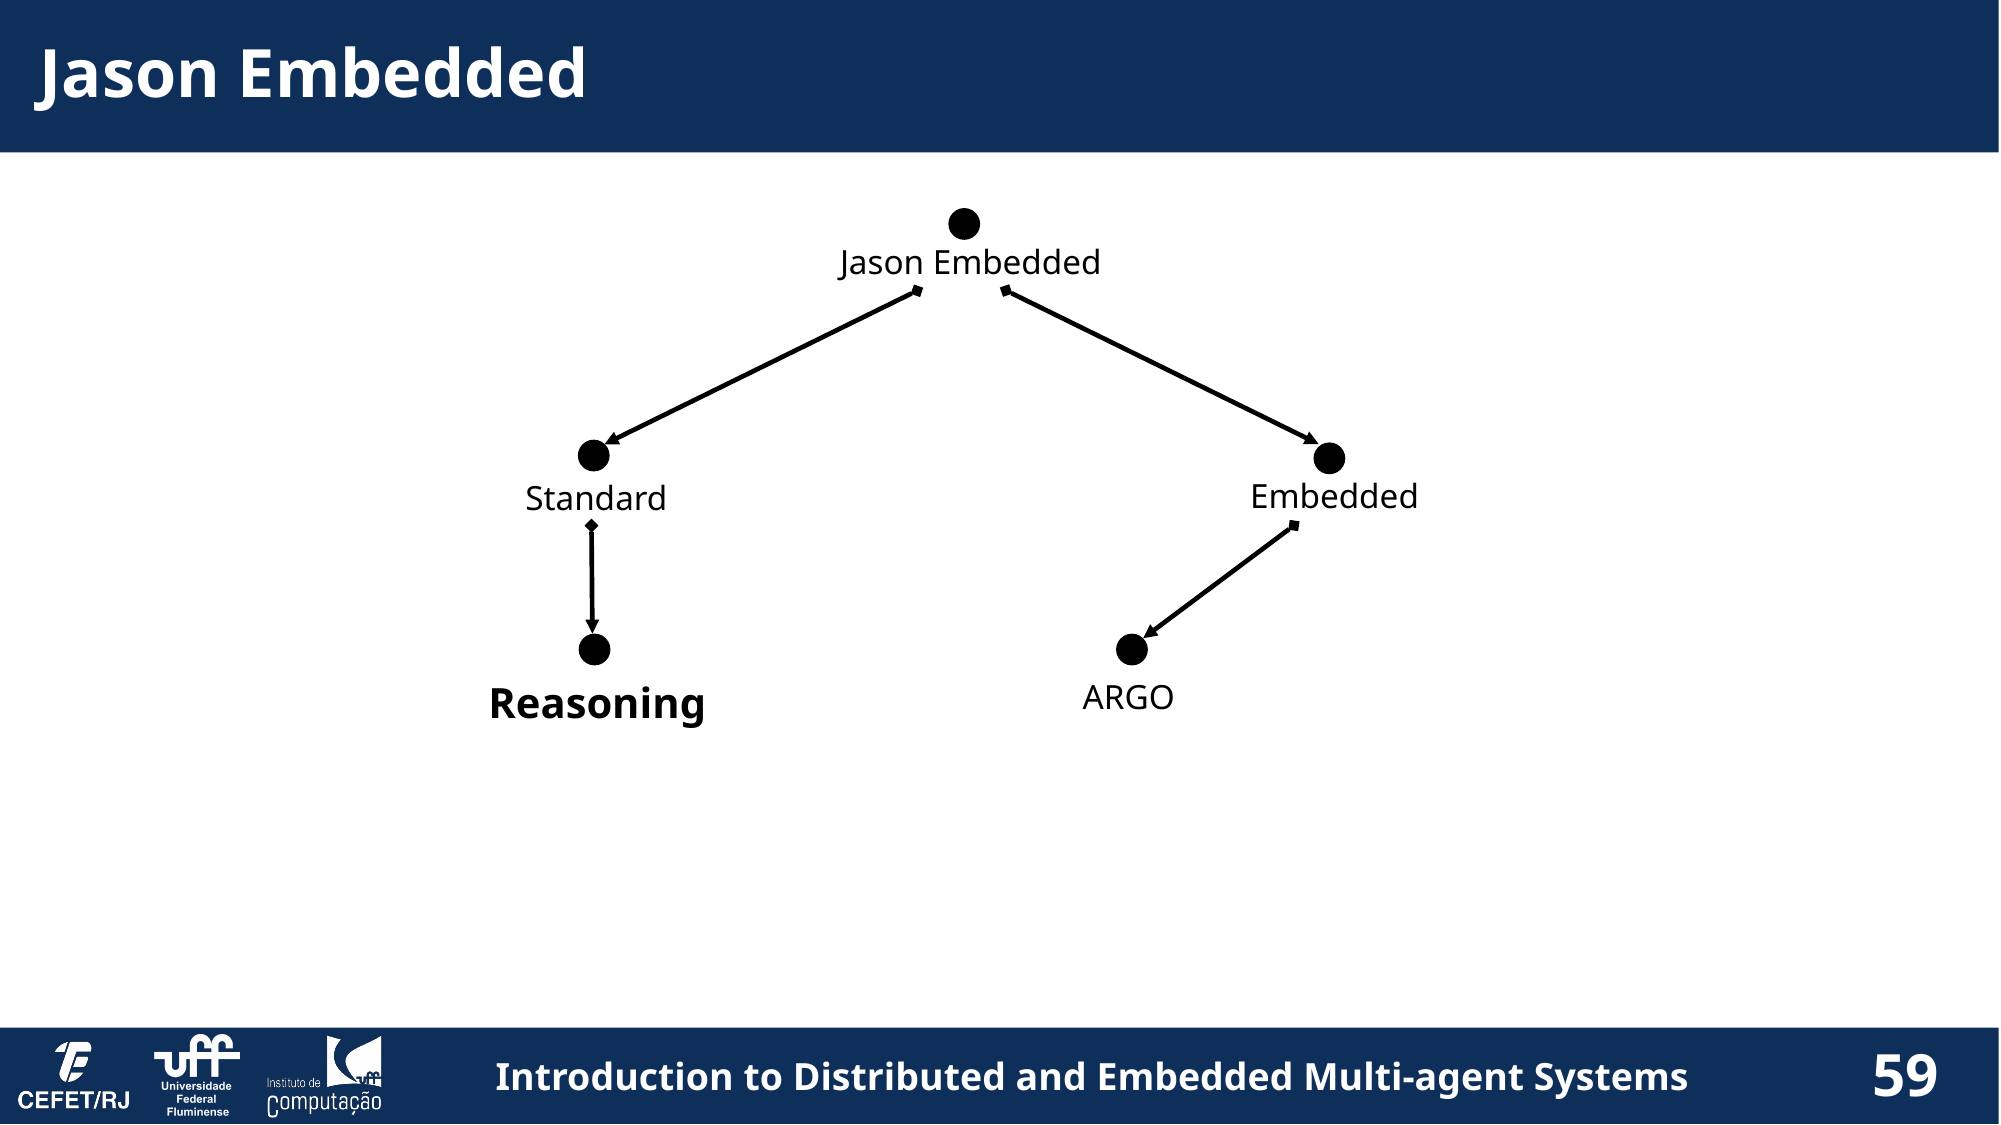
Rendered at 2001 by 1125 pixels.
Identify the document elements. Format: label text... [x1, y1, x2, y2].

text_box [1116, 633, 1148, 666]
text_box ARGO [1067, 669, 1190, 724]
text_box Reasoning [473, 669, 722, 734]
text_box [578, 633, 611, 666]
text_box [577, 439, 610, 469]
picture [153, 1033, 241, 1121]
text_box Embedded [1228, 467, 1441, 523]
text_box [948, 208, 981, 233]
text_box Standard [510, 469, 683, 525]
text_box [1313, 442, 1346, 475]
text_box Jason Embedded [825, 233, 1117, 289]
picture [265, 1033, 383, 1118]
text_box Jason Embedded [25, 23, 1999, 119]
picture [18, 1021, 129, 1125]
